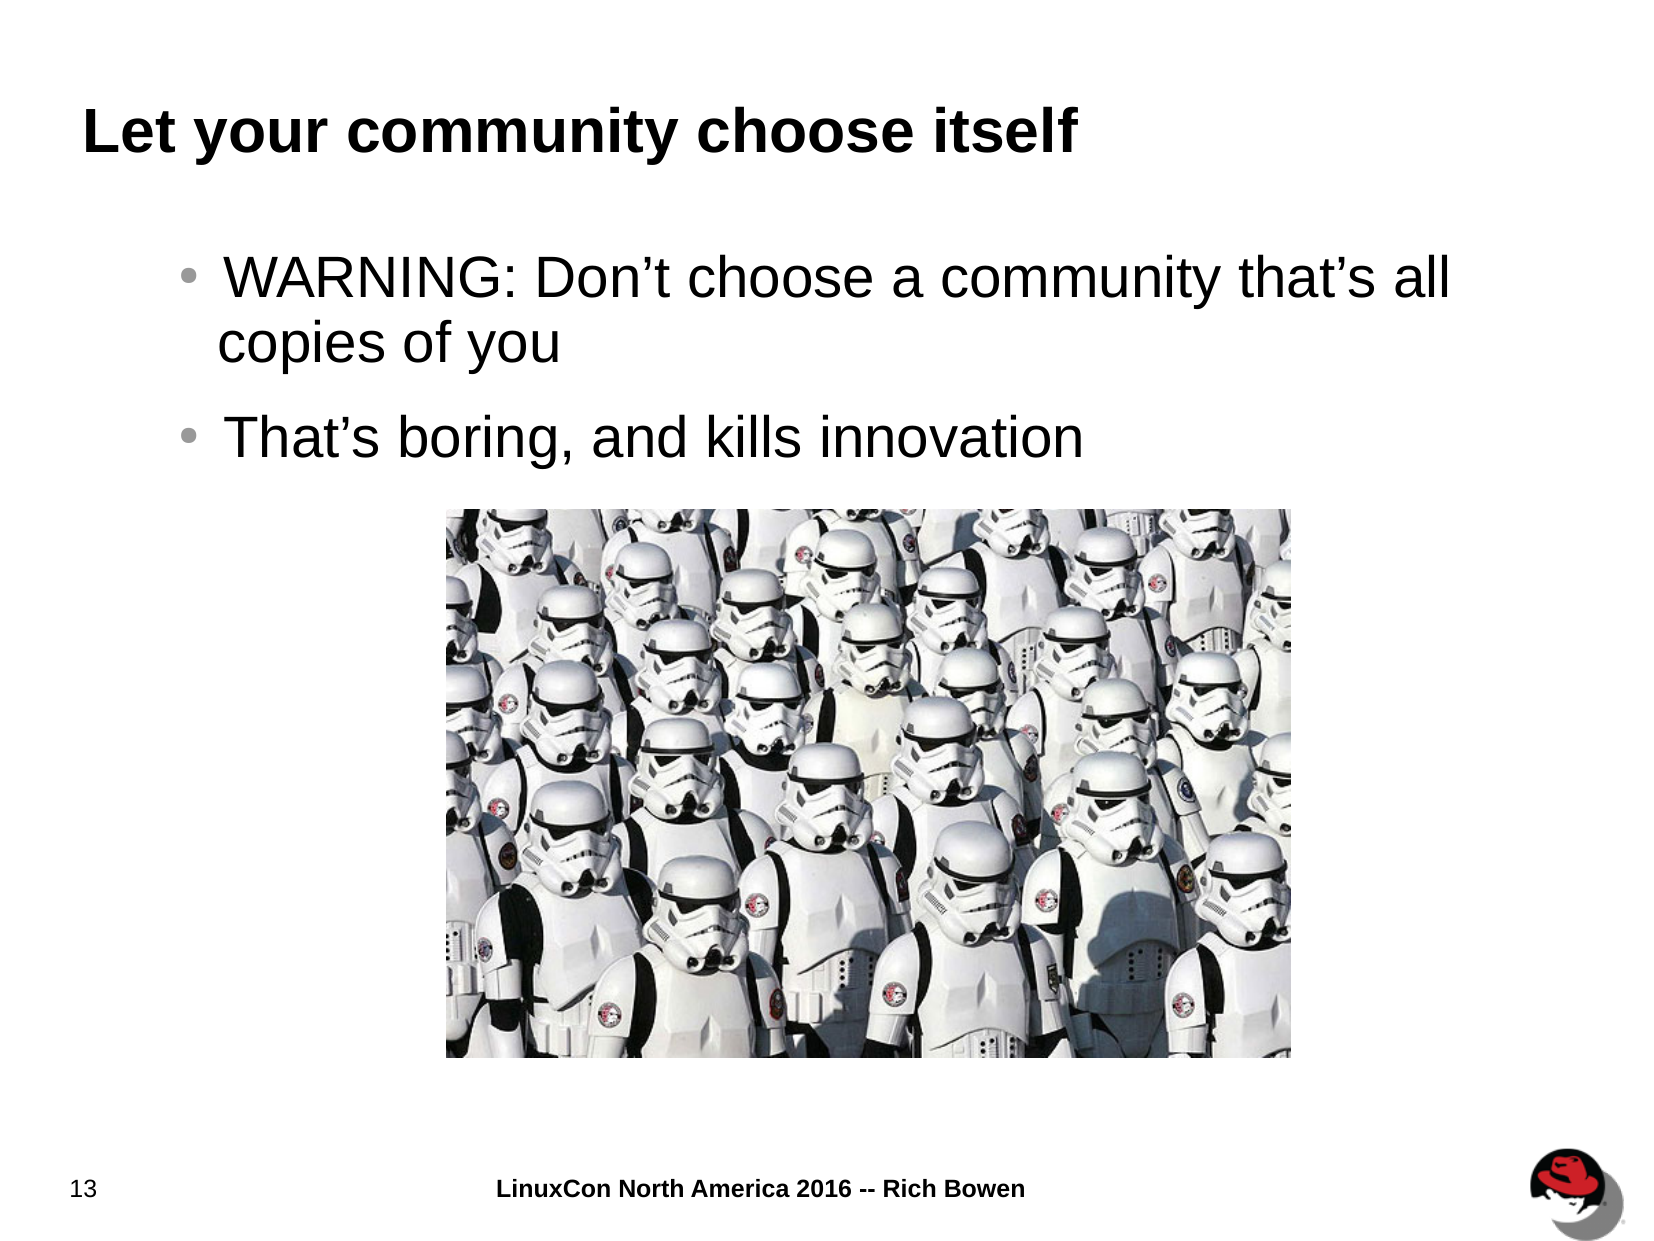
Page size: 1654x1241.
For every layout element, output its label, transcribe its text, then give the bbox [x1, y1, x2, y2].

picture [1529, 1146, 1613, 1224]
picture [446, 509, 1291, 1058]
list WARNING: Don’t choose a community that’s all copies of you That’s boring, and kills innovation [86, 244, 1576, 1039]
title Let your community choose itself [82, 37, 1571, 226]
